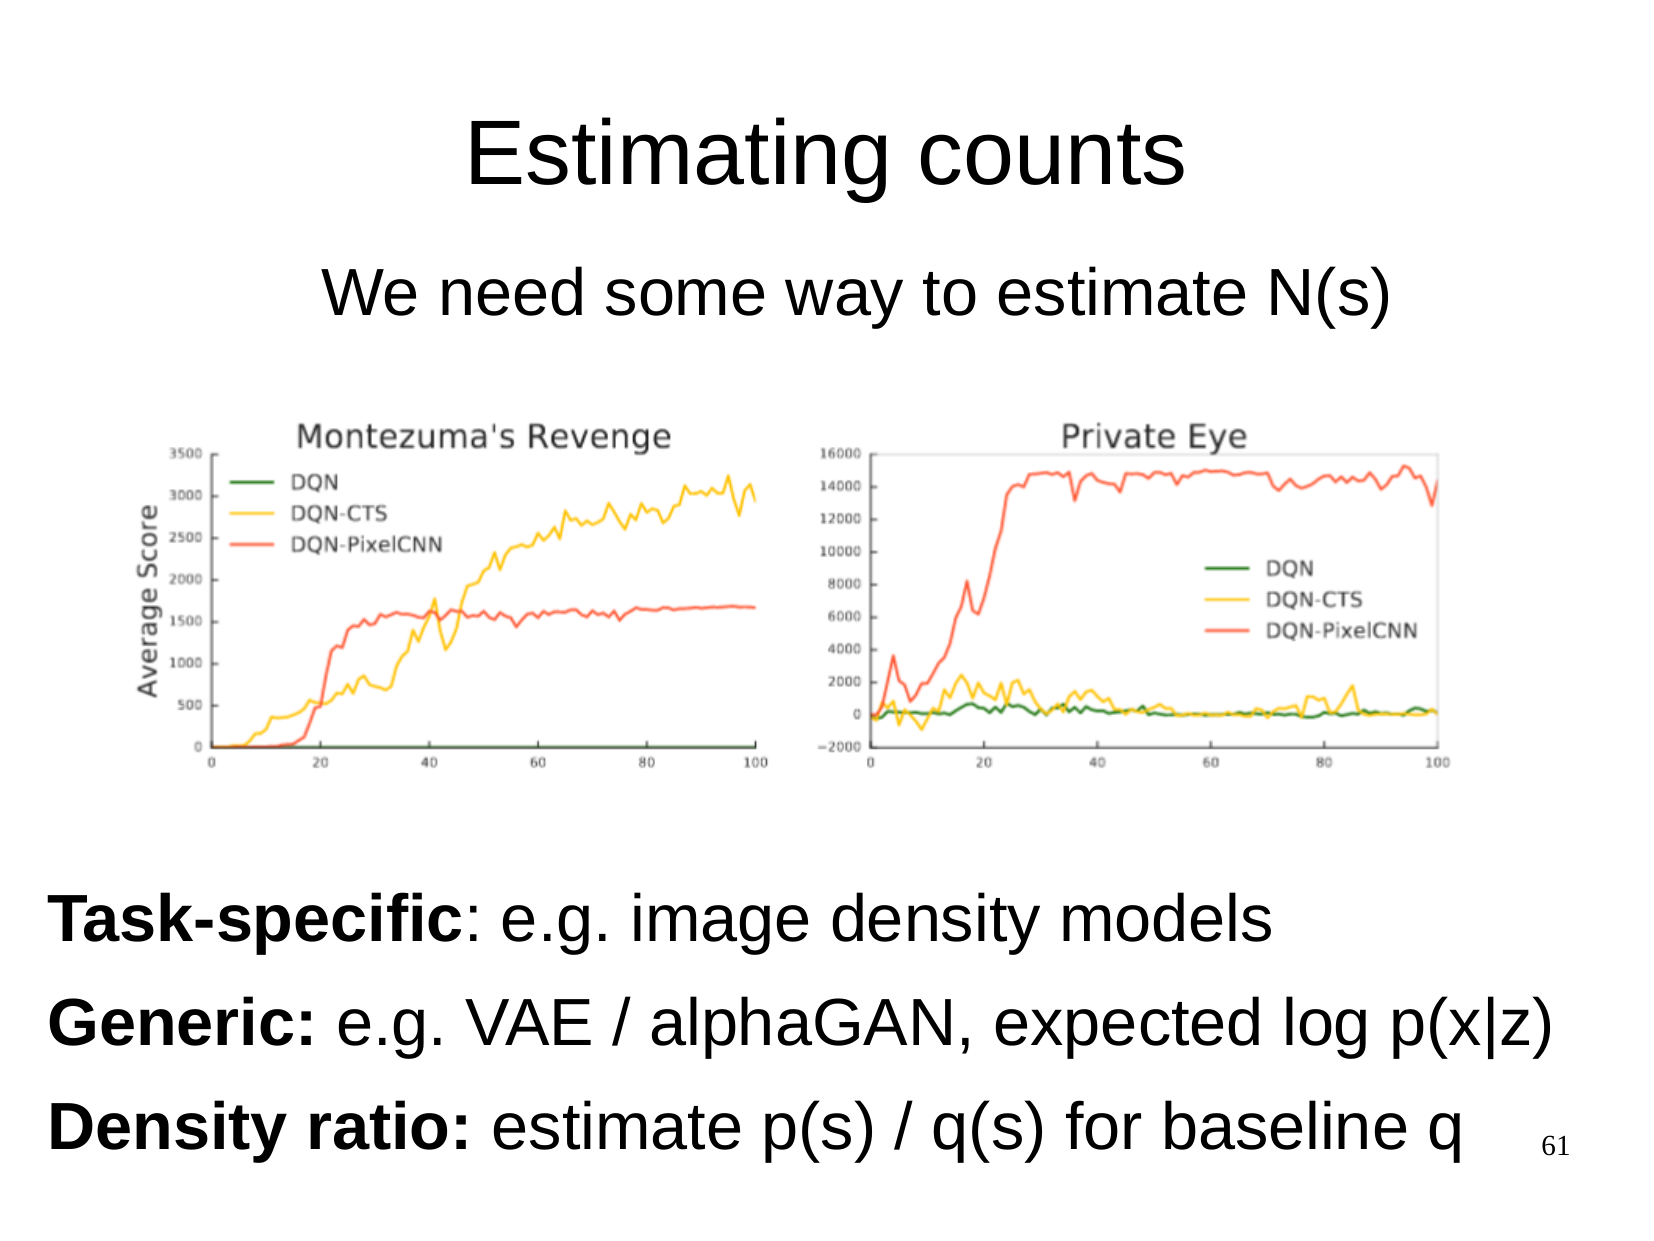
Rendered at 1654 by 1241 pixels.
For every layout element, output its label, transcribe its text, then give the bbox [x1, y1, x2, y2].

list We need some way to estimate N(s) Task-specific: e.g. image density models Generic: e.g. VAE / alphaGAN, expected log p(x|z) Density ratio: estimate p(s) / q(s) for baseline q [0, 254, 1654, 1236]
title Estimating counts [82, 49, 1571, 254]
picture [128, 421, 1493, 801]
